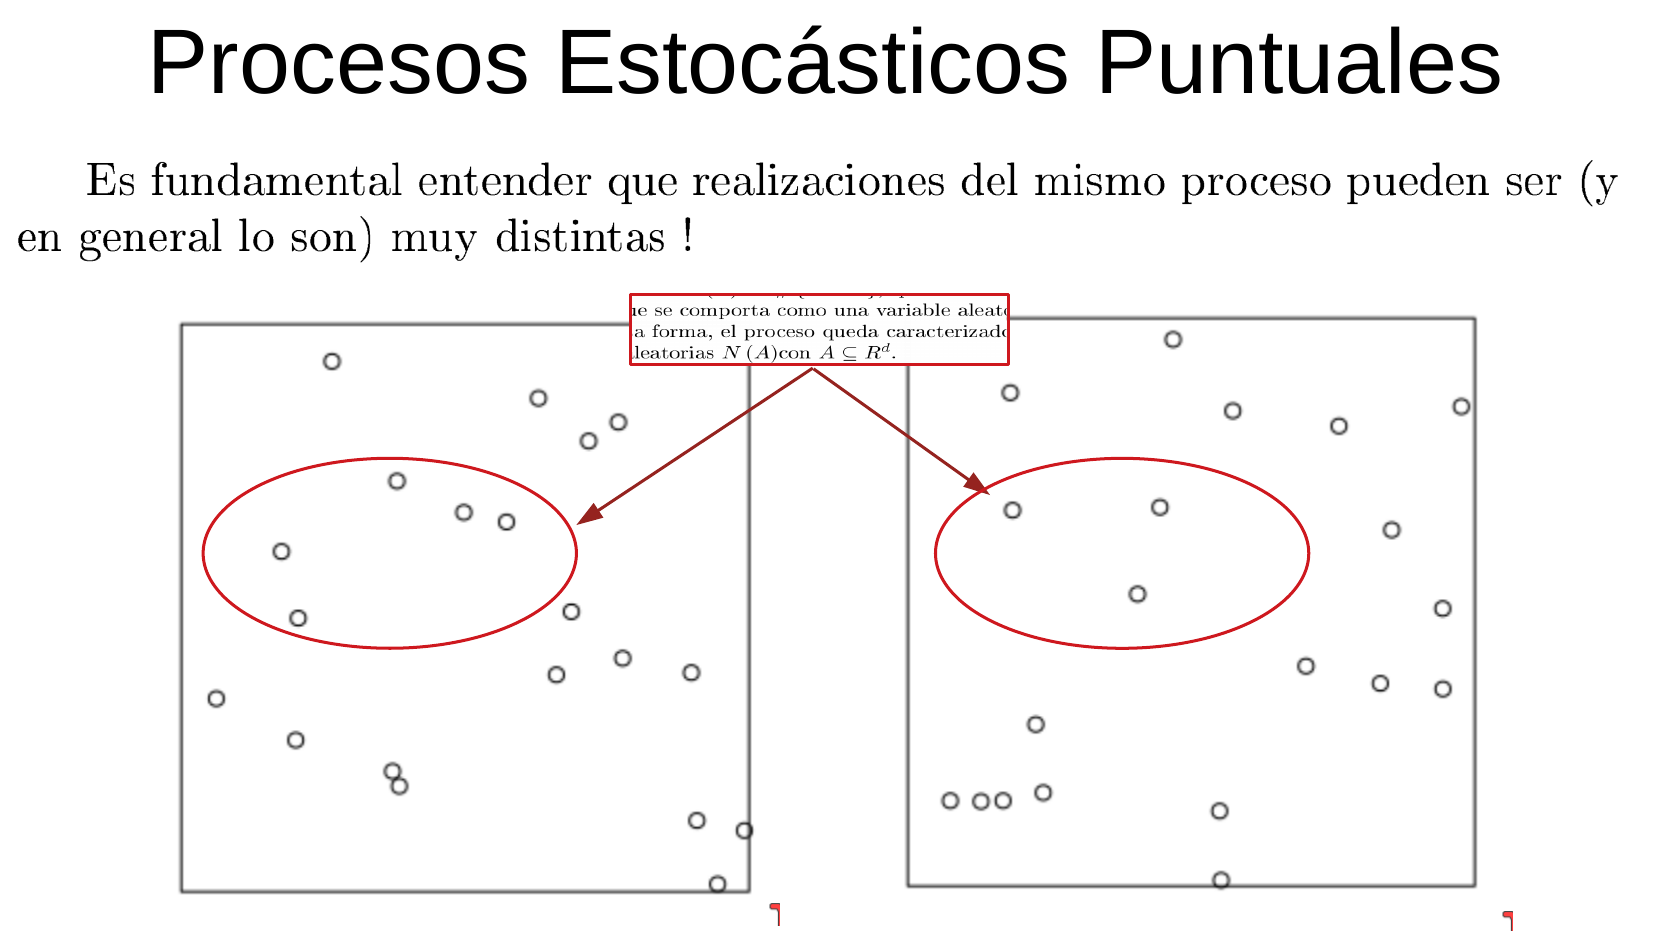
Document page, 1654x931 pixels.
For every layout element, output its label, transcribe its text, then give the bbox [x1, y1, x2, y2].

text_box [203, 458, 577, 649]
text_box [935, 458, 1309, 649]
picture [872, 300, 1513, 931]
title Procesos Estocásticos Puntuales [82, 0, 1571, 140]
picture [135, 305, 780, 926]
picture [2, 156, 1654, 272]
picture [631, 296, 1007, 364]
